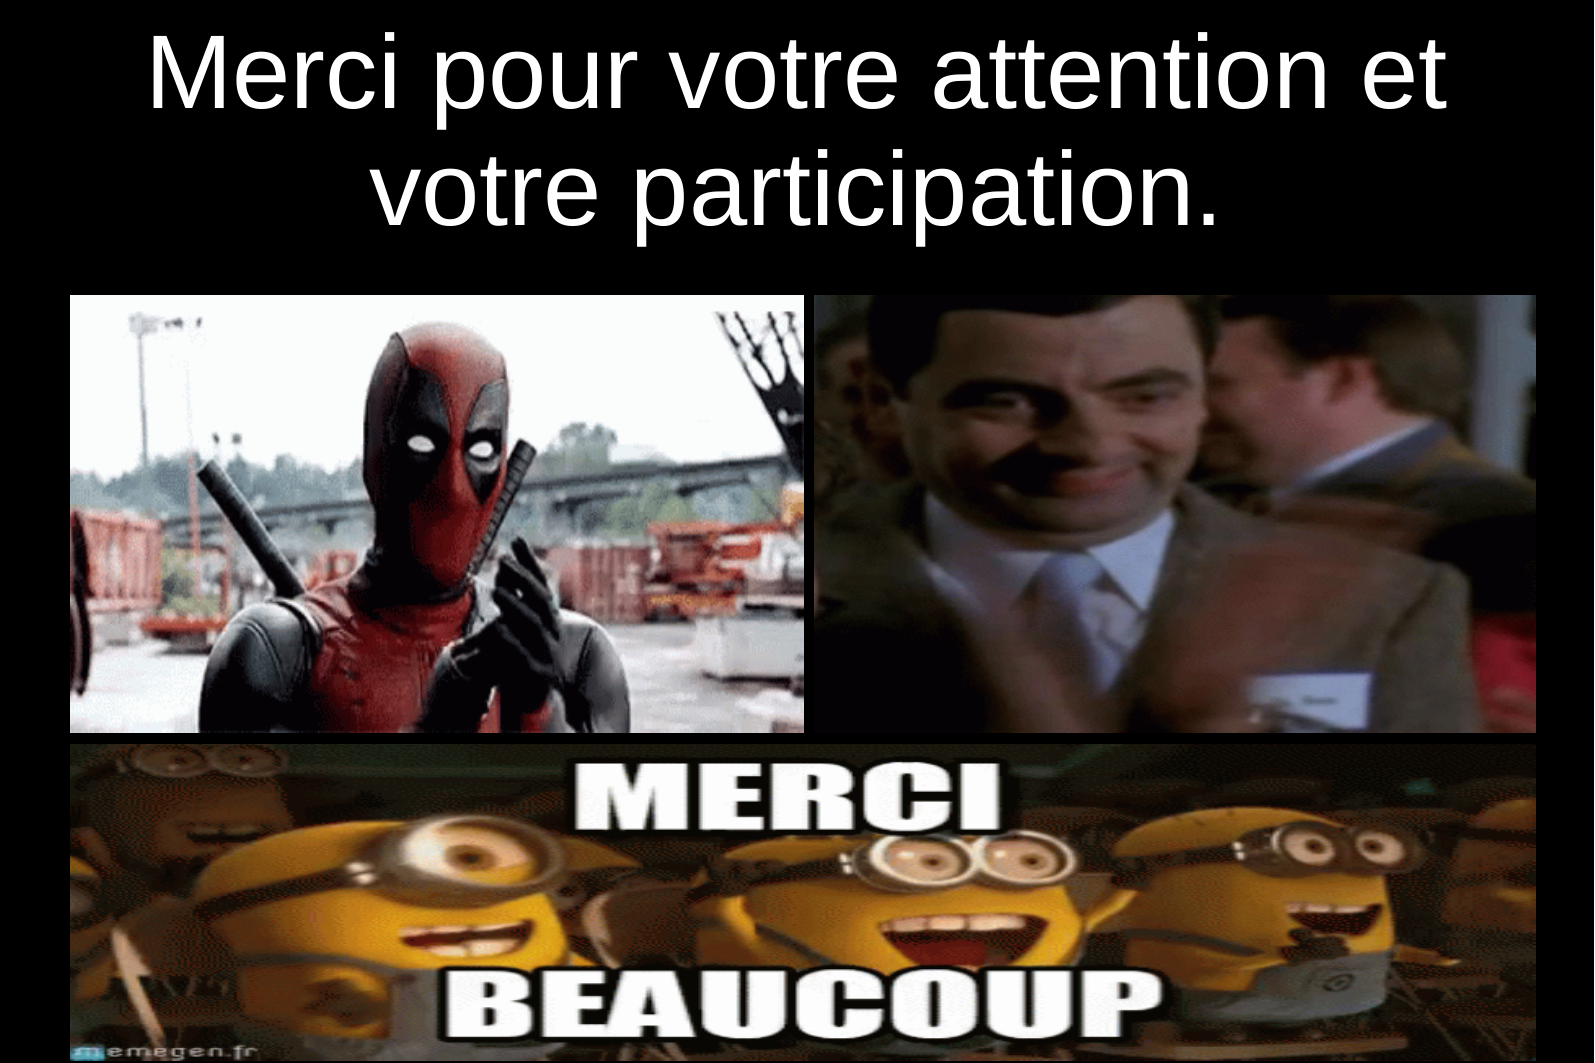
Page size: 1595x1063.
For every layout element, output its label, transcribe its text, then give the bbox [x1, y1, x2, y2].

title Merci pour votre attention et votre participation. [79, 14, 1515, 249]
picture [70, 295, 804, 733]
picture [70, 744, 1536, 1061]
picture [814, 295, 1536, 733]
